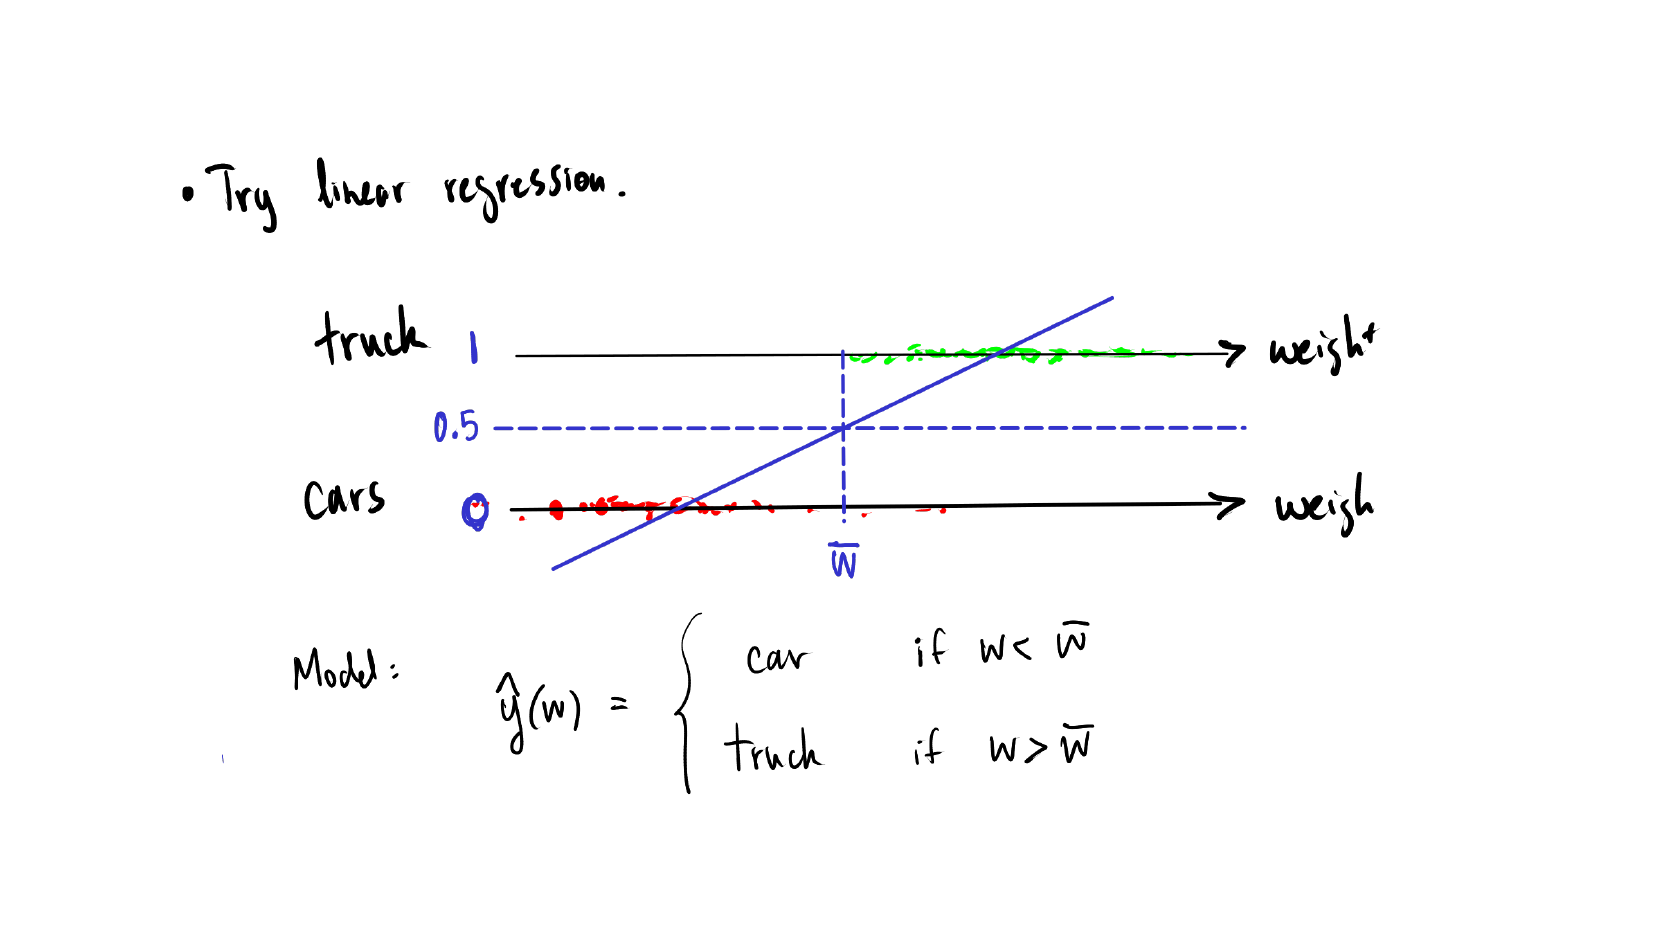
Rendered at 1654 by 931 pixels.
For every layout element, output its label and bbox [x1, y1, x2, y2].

picture [150, 125, 1412, 826]
